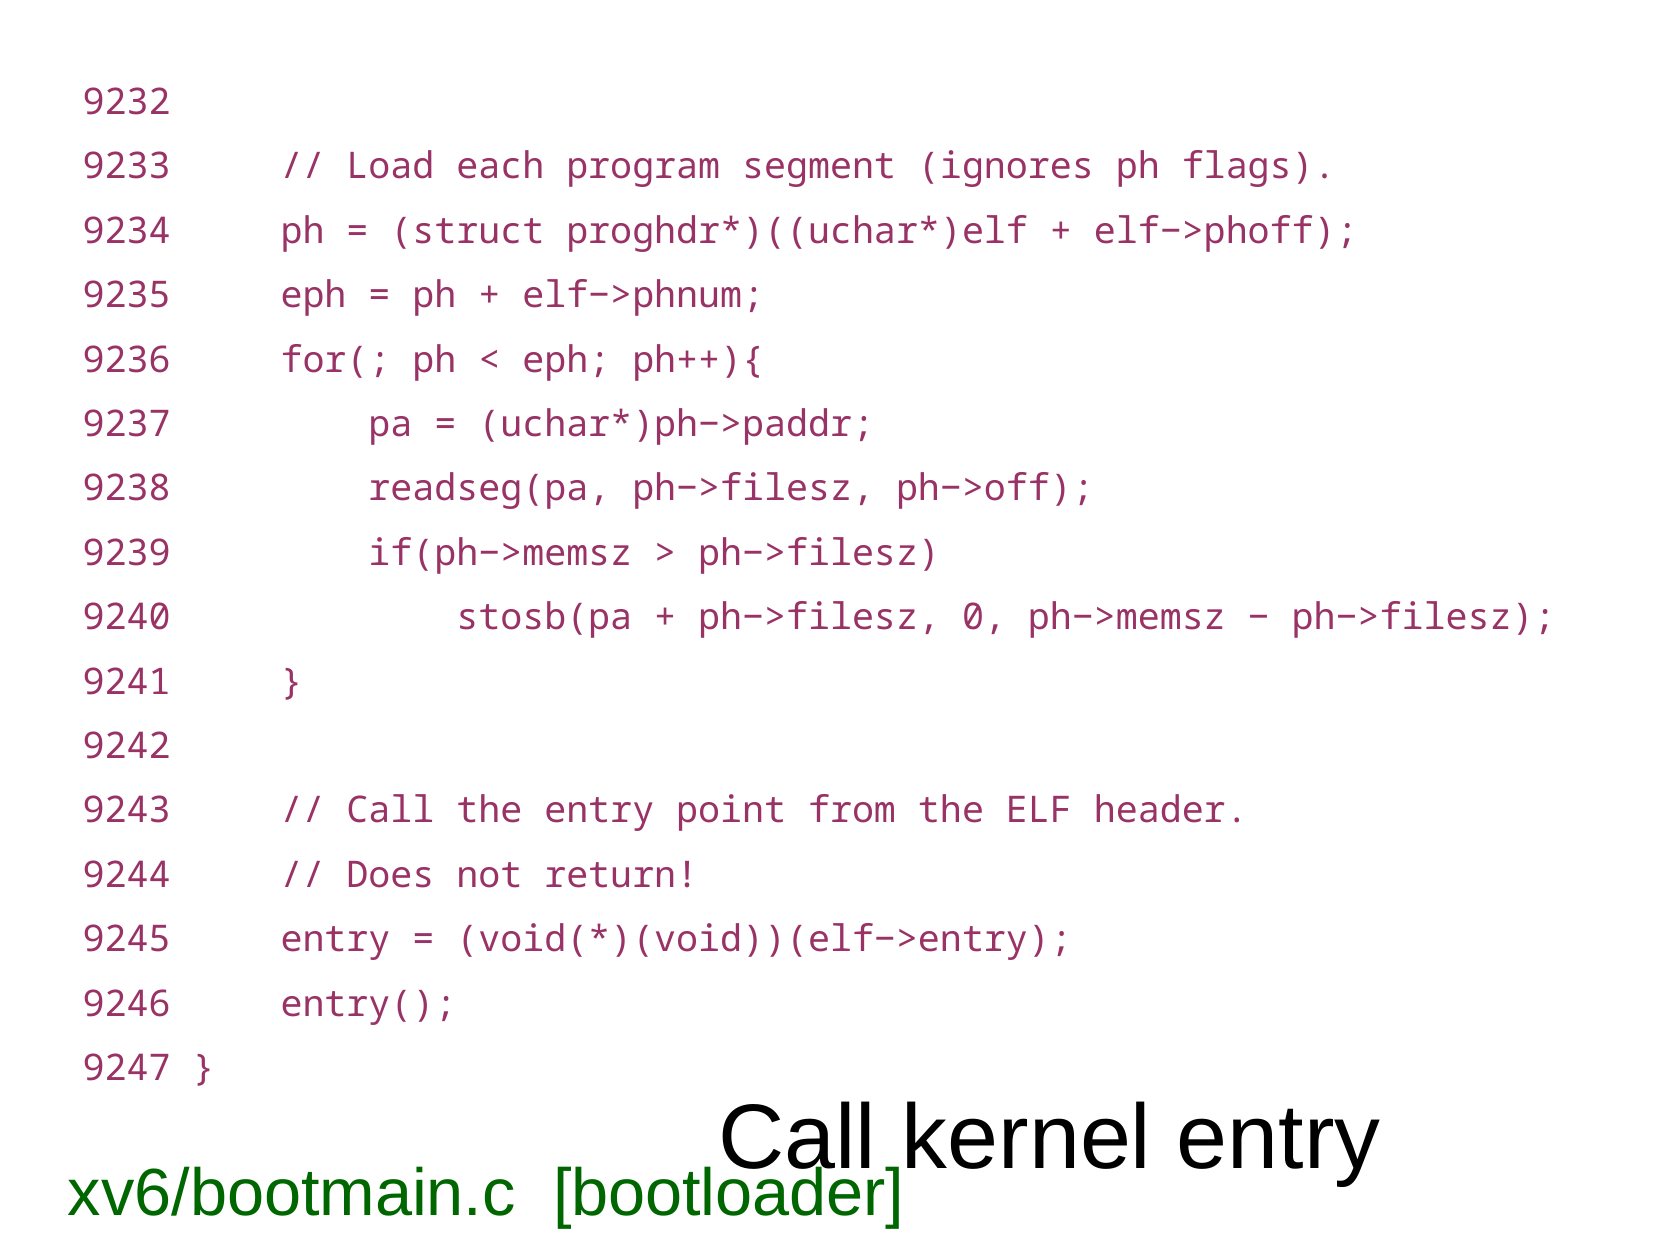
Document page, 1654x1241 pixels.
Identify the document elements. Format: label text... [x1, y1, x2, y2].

title Call kernel entry [487, 1033, 1613, 1241]
text_box xv6/bootmain.c [bootloader] [53, 1148, 938, 1238]
list 9232 9233 // Load each program segment (ignores ph flags). 9234 ph = (struct proghdr*)((uchar*)elf + elf−>phoff); 9235 eph = ph + elf−>phnum; 9236 for(; ph < eph; ph++){ 9237 pa = (uchar*)ph−>paddr; 9238 readseg(pa, ph−>filesz, ph−>off); 9239 if(ph−>memsz > ph−>filesz) 9240 stosb(pa + ph−>filesz, 0, ph−>memsz − ph−>filesz); 9241 } 9242 9243 // Call the entry point from the ELF header. 9244 // Does not return! 9245 entry = (void(*)(void))(elf−>entry); 9246 entry(); 9247 } [82, 75, 1571, 1148]
